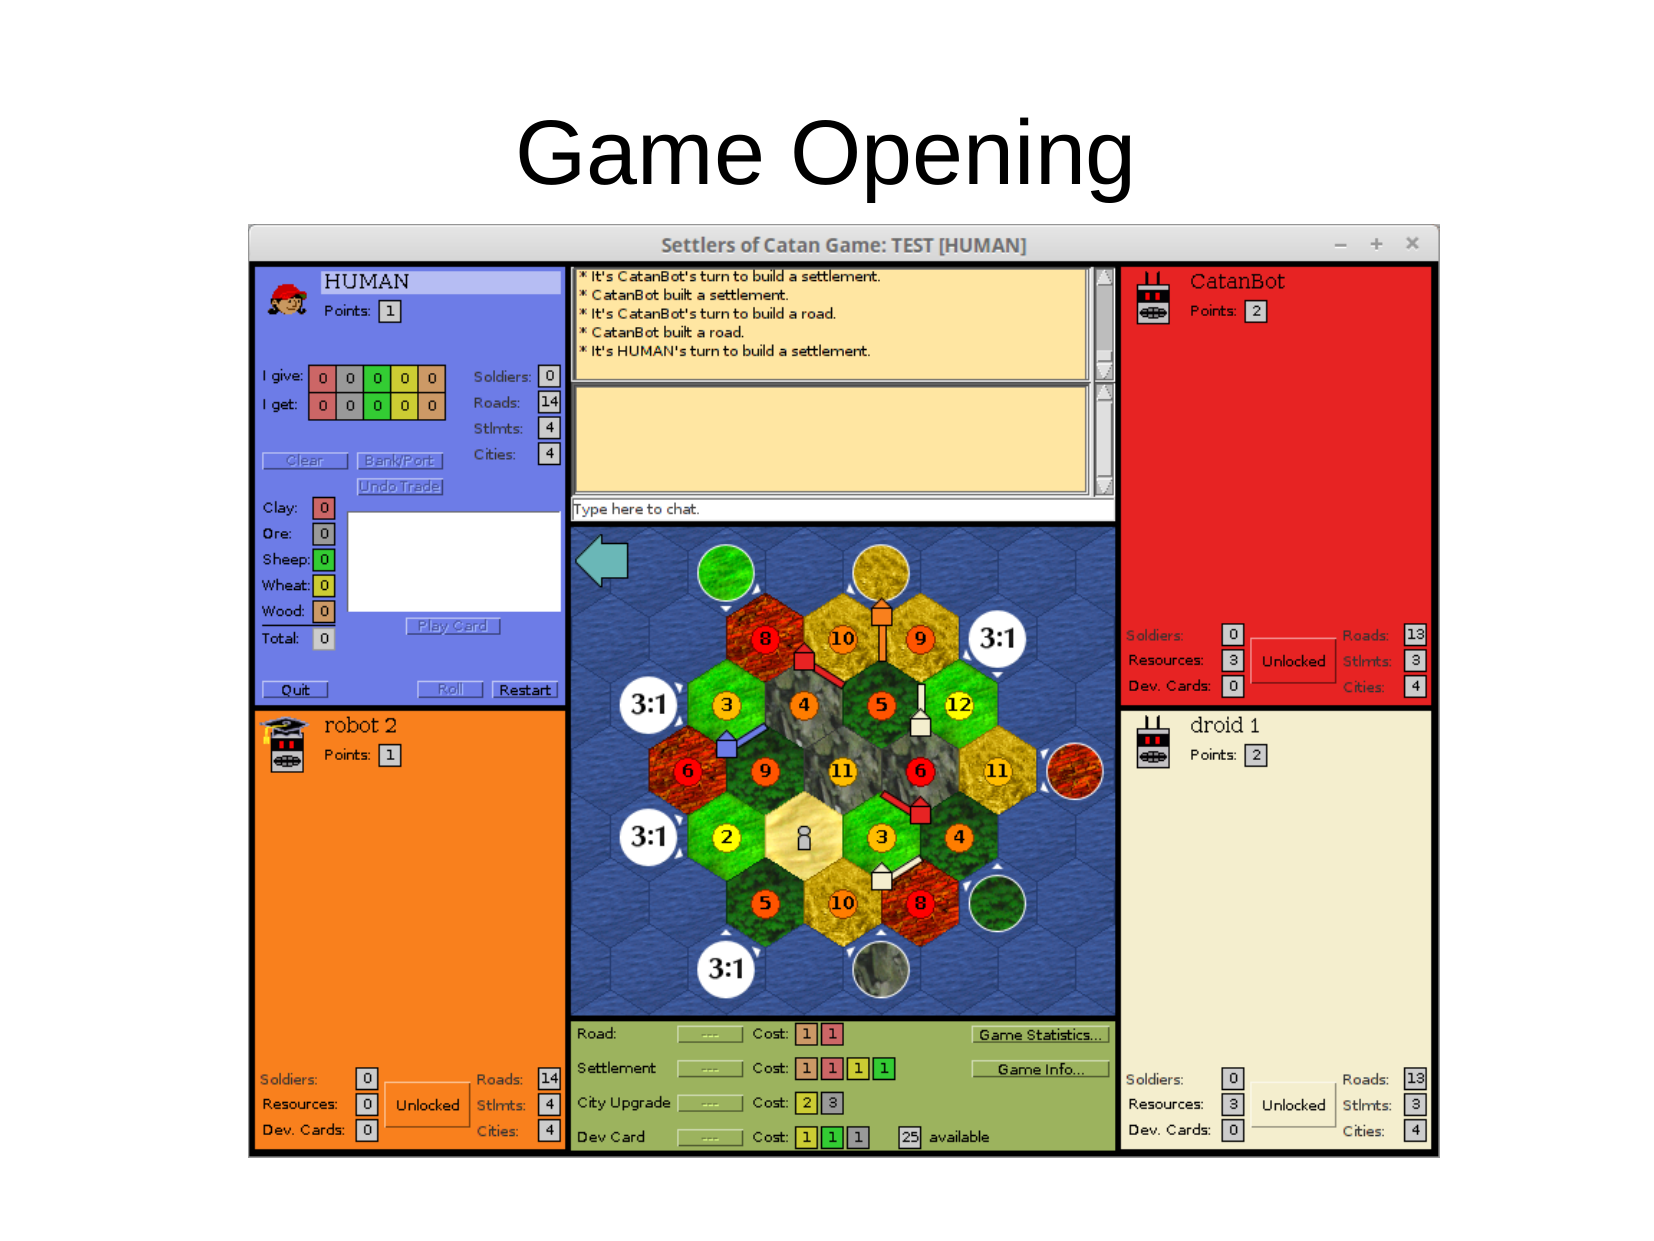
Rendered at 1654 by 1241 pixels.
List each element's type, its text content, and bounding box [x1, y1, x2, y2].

picture [248, 224, 1440, 1158]
title Game Opening [82, 49, 1571, 257]
